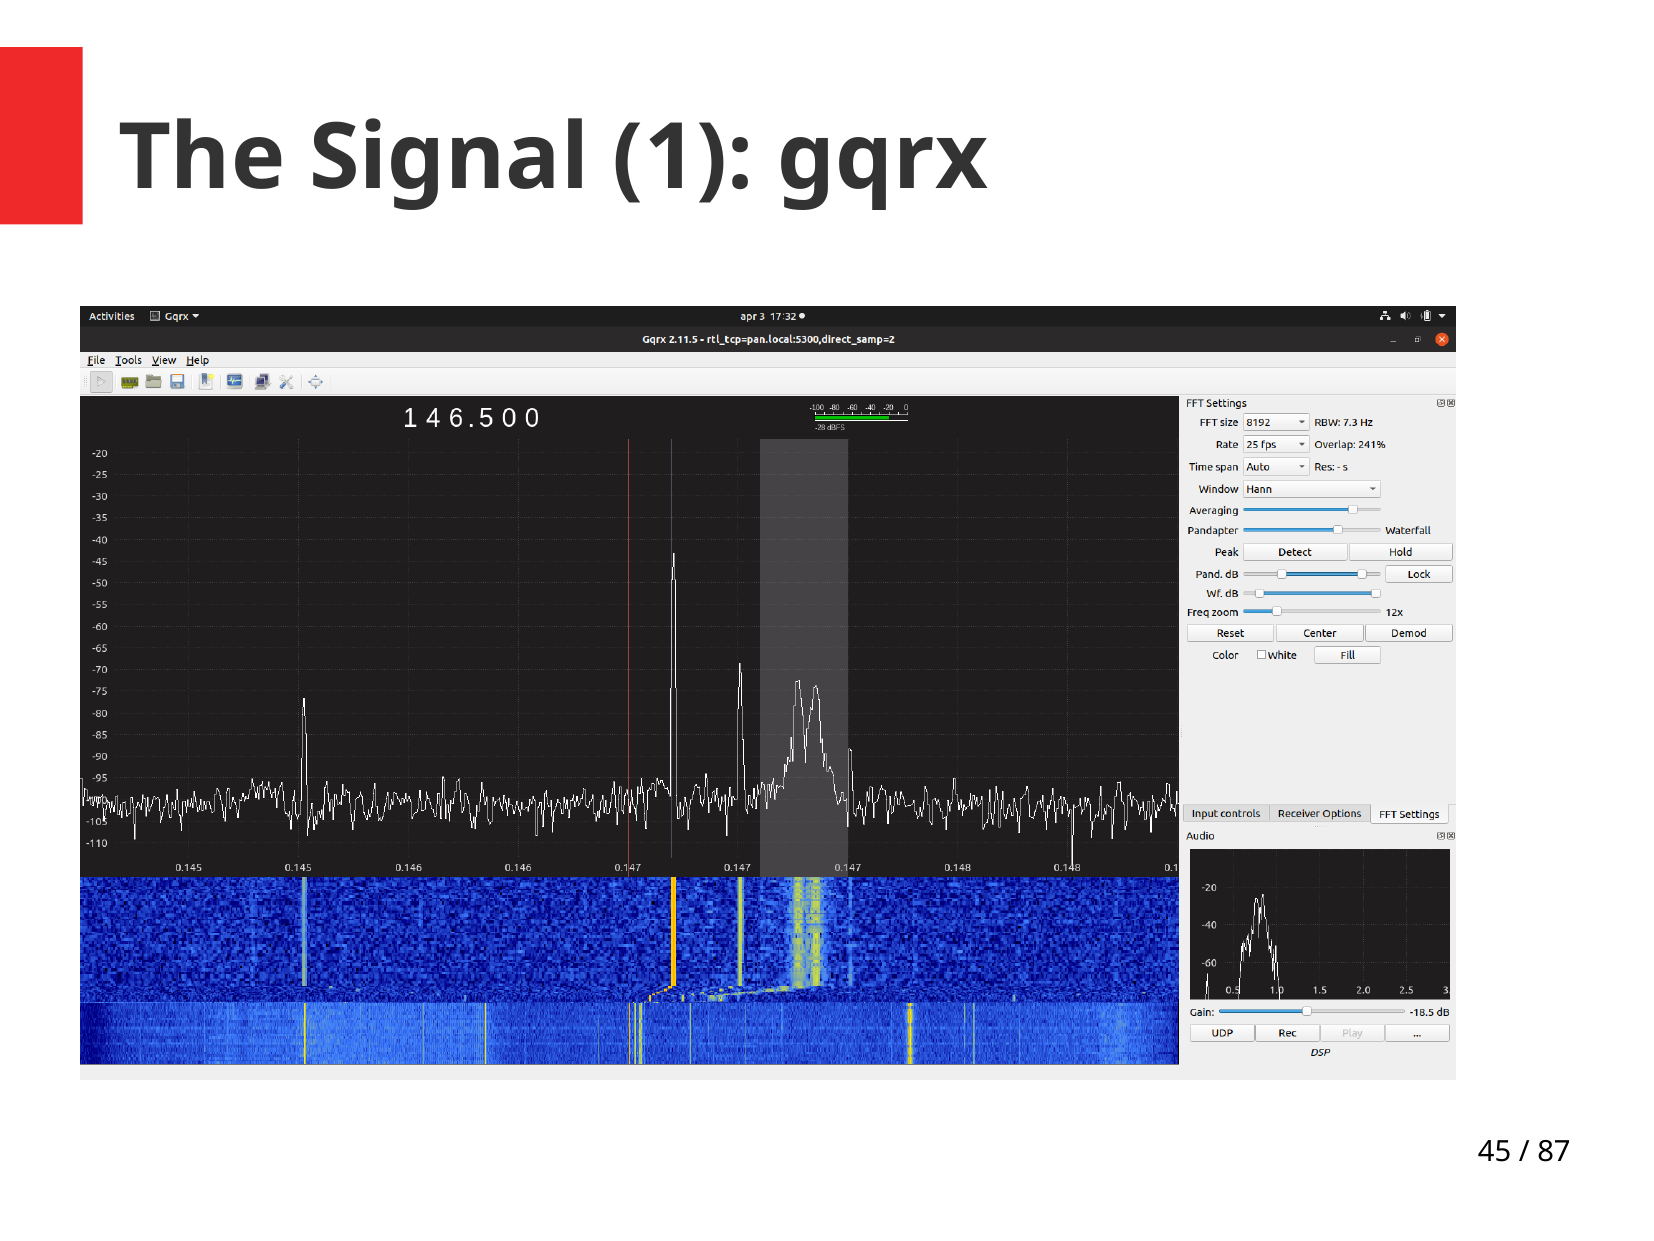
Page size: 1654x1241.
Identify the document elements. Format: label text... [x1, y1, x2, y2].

title The Signal (1): gqrx [118, 49, 1571, 257]
picture [80, 306, 1456, 1081]
